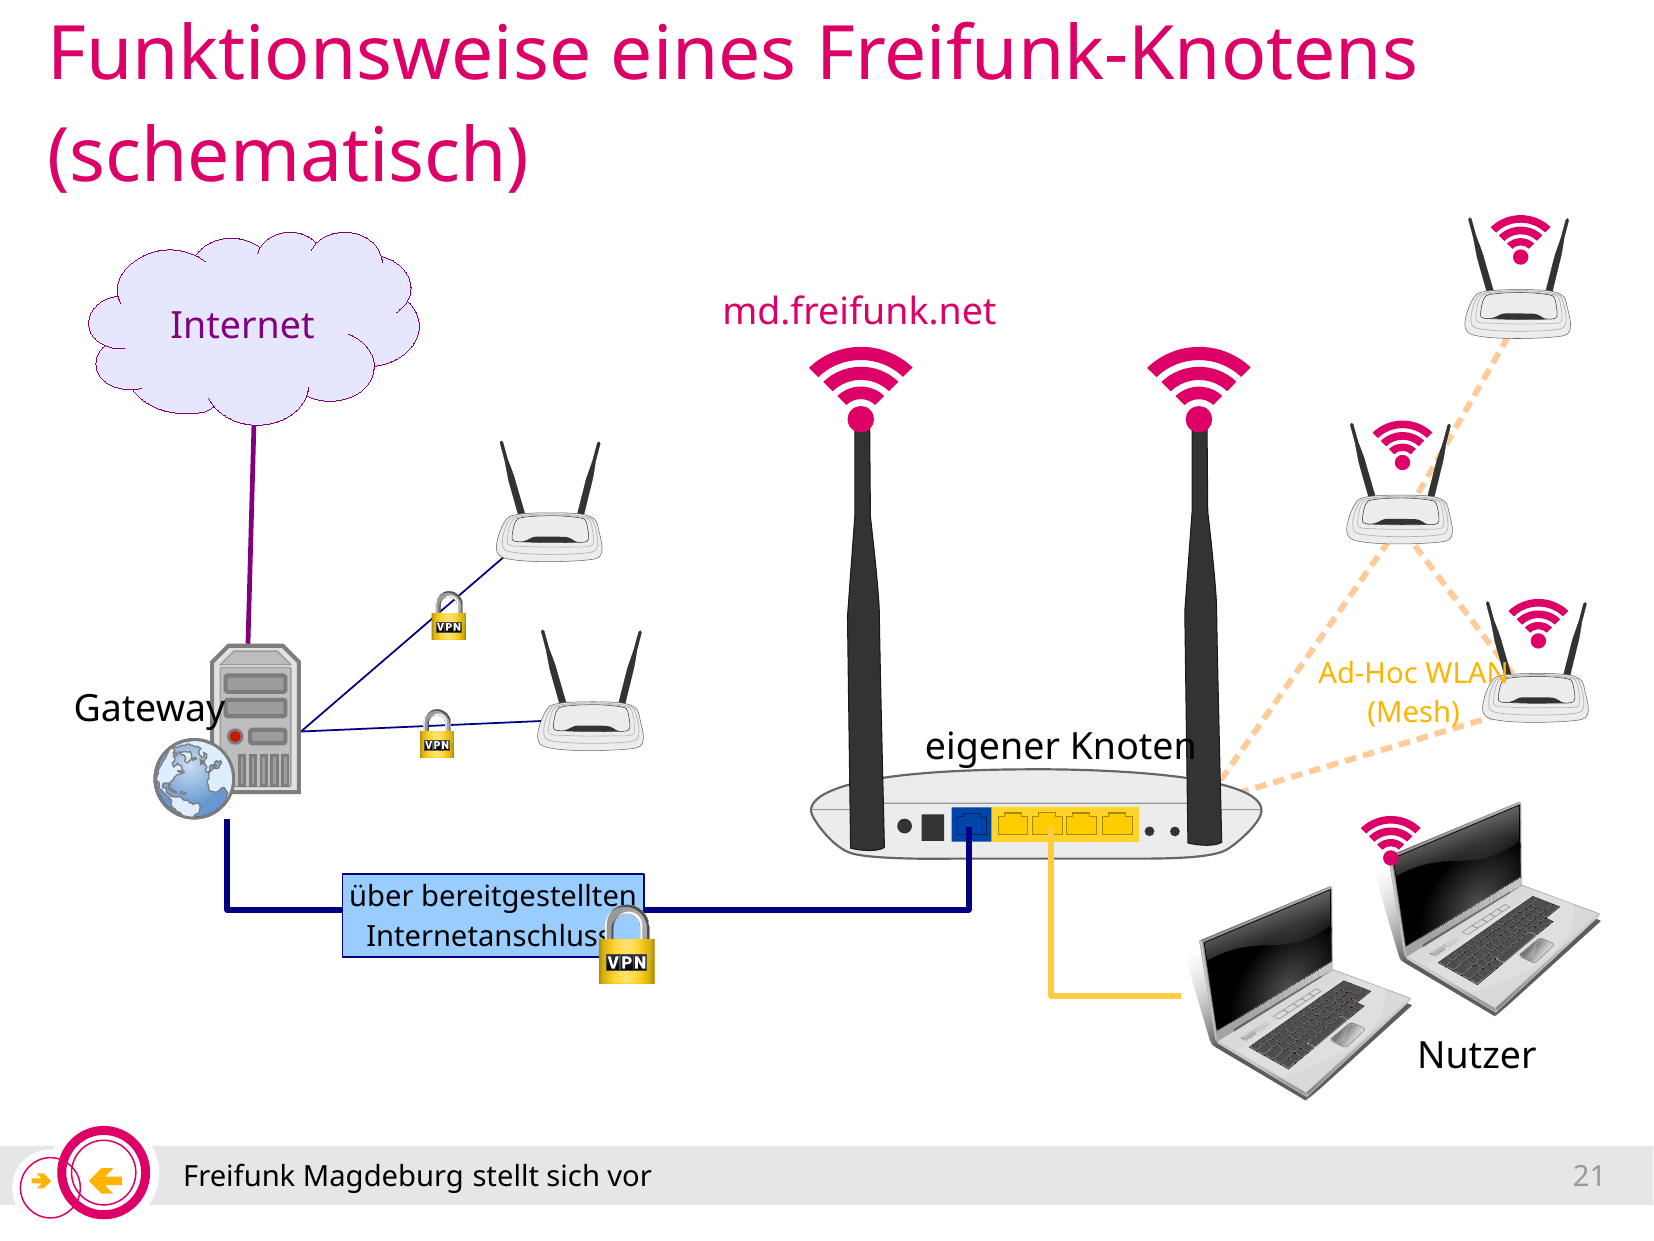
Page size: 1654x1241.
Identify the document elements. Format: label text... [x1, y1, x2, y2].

text_box über bereitgestellten Internetanschluss [342, 874, 644, 957]
picture [791, 342, 1282, 881]
title Funktionsweise eines Freifunk-Knotens (schematisch) [47, 1, 1607, 202]
text_box Internet [88, 232, 420, 426]
picture [1181, 801, 1607, 1107]
picture [1476, 596, 1595, 728]
text_box Gateway [57, 673, 215, 740]
picture [597, 903, 656, 986]
text_box md.freifunk.net [706, 275, 1052, 343]
picture [431, 590, 467, 641]
picture [419, 708, 455, 759]
picture [153, 643, 302, 820]
picture [1340, 418, 1459, 550]
text_box eigener Knoten [909, 711, 1161, 779]
picture [531, 624, 650, 756]
text_box Nutzer [1418, 1020, 1530, 1087]
picture [1458, 212, 1577, 344]
text_box Ad-Hoc WLAN (Mesh) [1302, 643, 1495, 738]
picture [490, 435, 609, 567]
